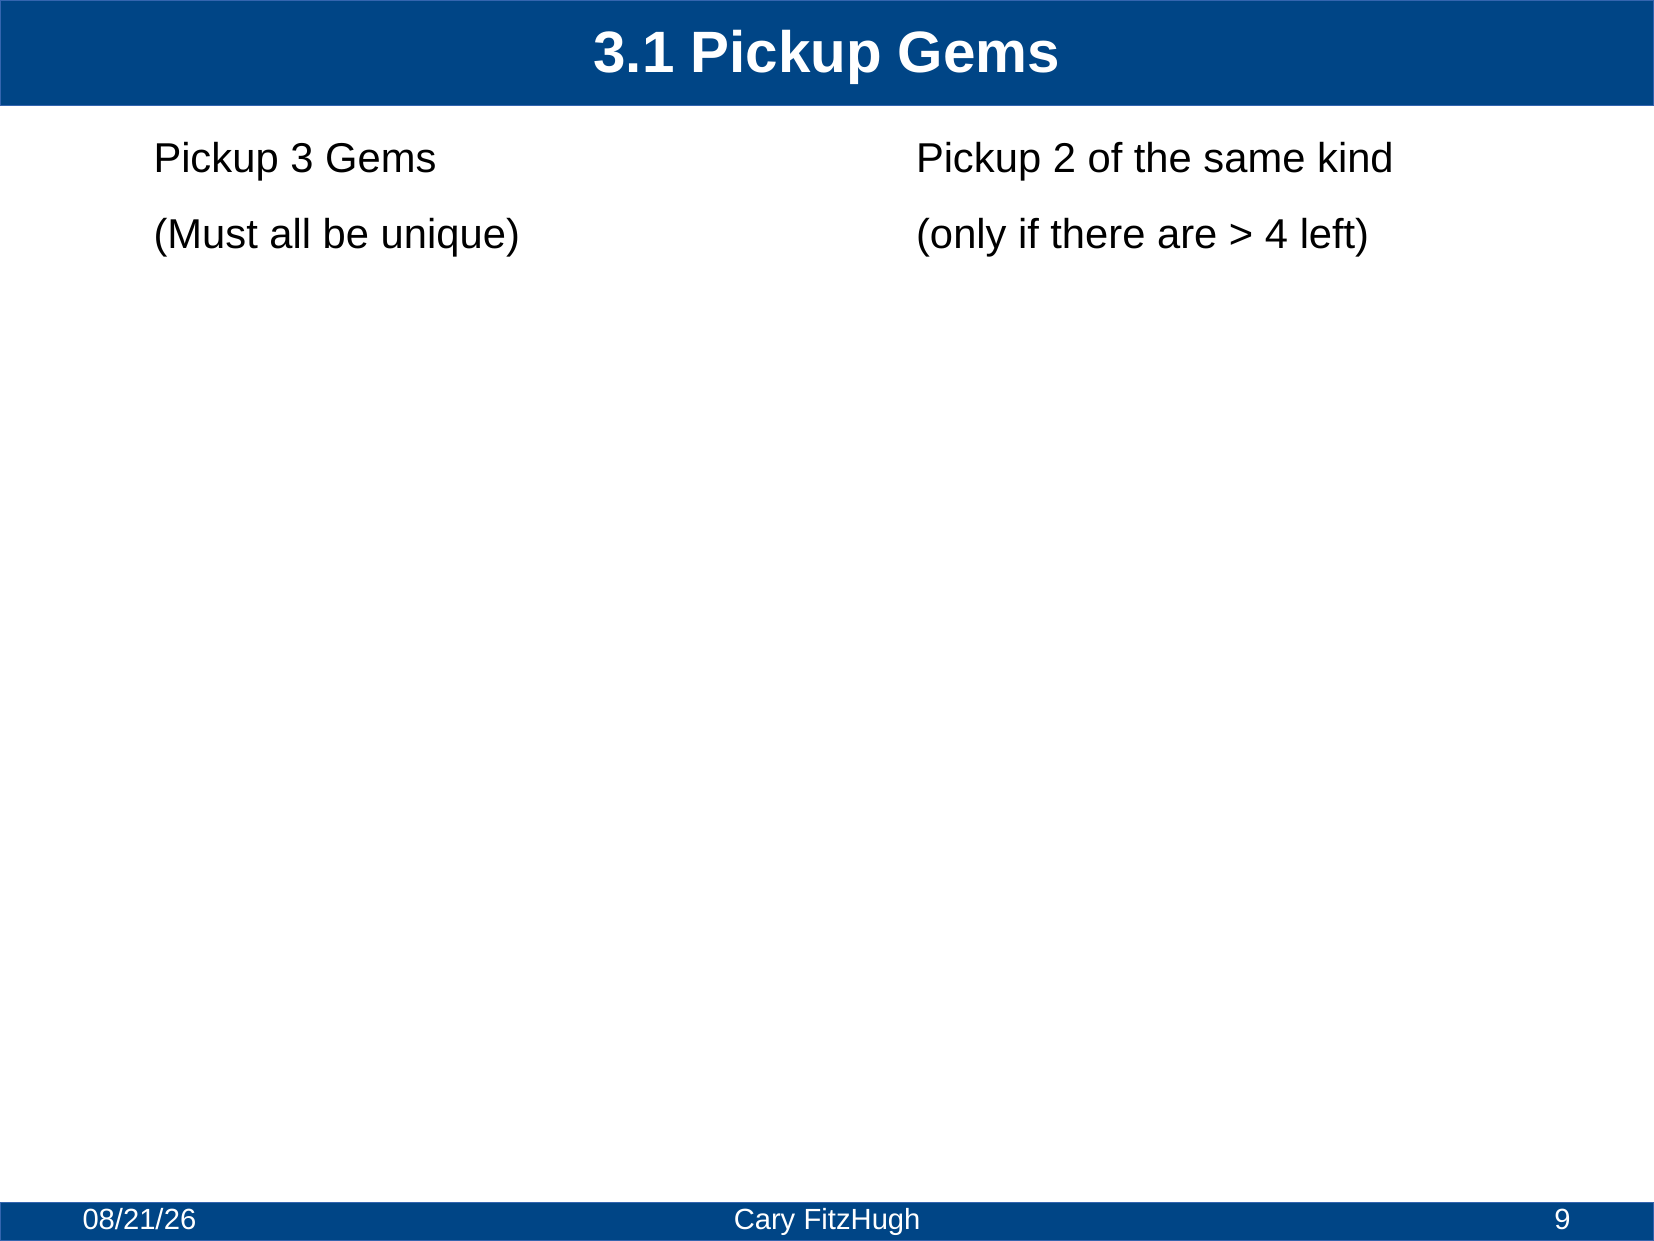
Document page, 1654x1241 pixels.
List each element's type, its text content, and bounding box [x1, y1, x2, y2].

list Pickup 2 of the same kind (only if there are > 4 left) [845, 135, 1572, 479]
list Pickup 3 Gems (Must all be unique) [82, 135, 809, 479]
title 3.1 Pickup Gems [0, 0, 1654, 106]
